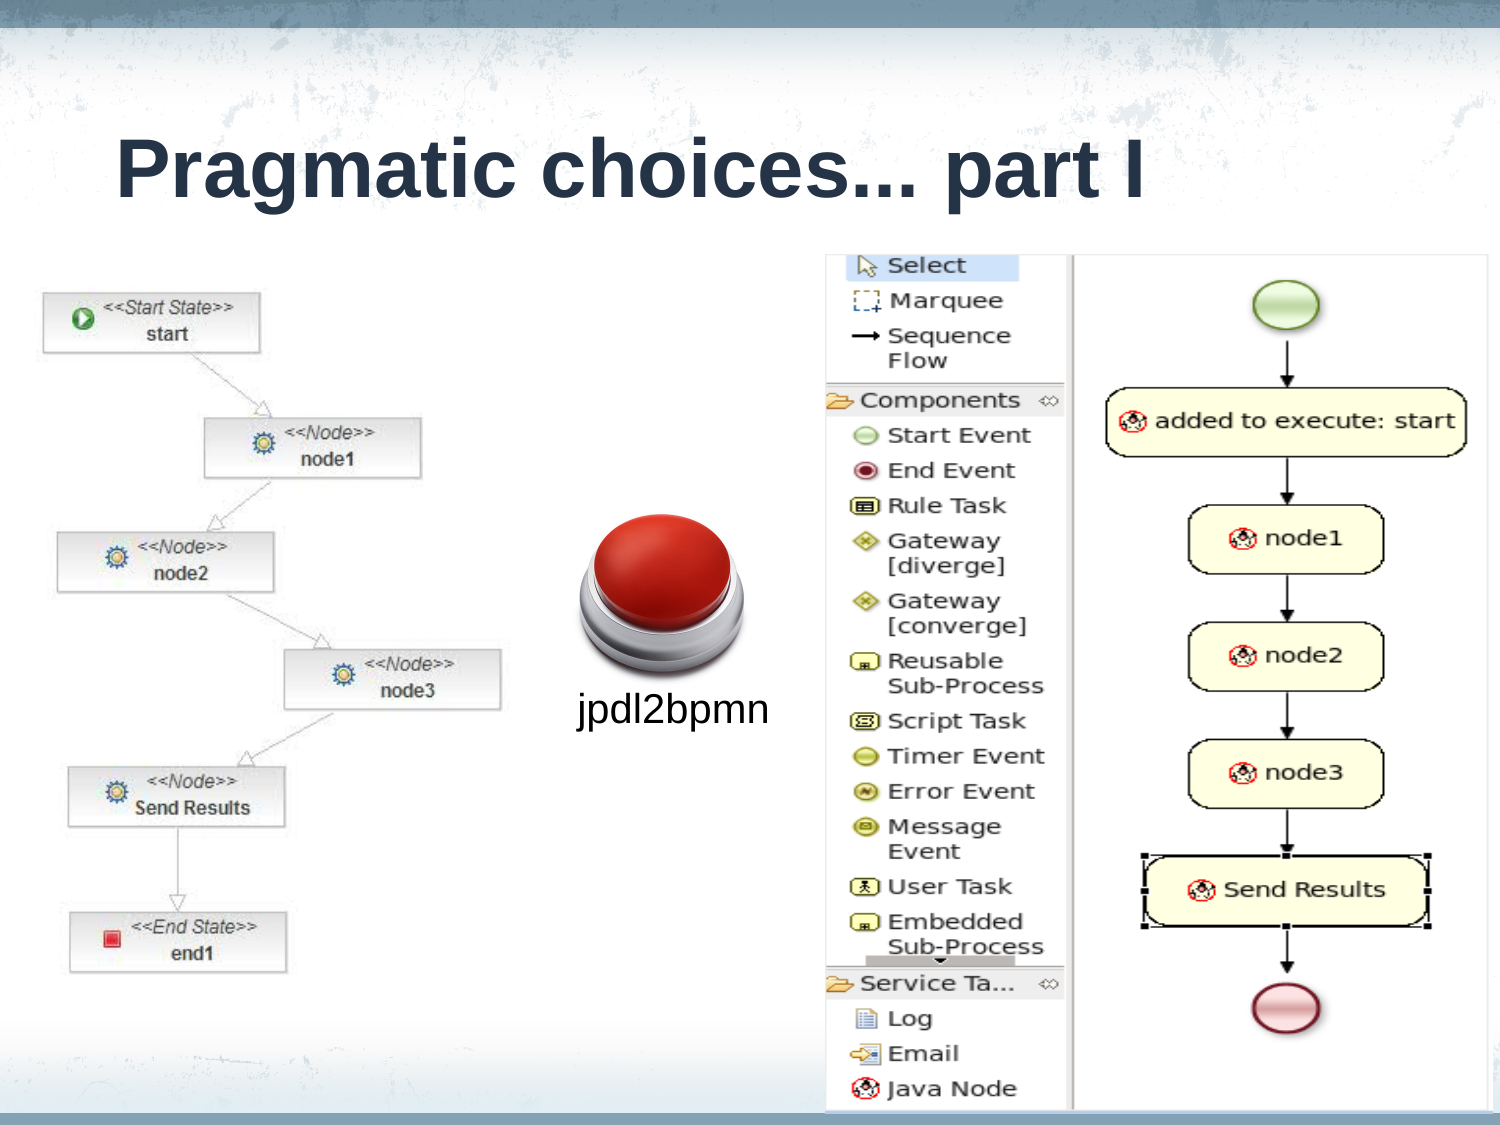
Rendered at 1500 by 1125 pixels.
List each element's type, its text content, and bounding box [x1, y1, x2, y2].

picture [0, 0, 1500, 1125]
text_box jpdl2bpmn [562, 674, 788, 740]
title Pragmatic choices... part I [100, 46, 1376, 282]
